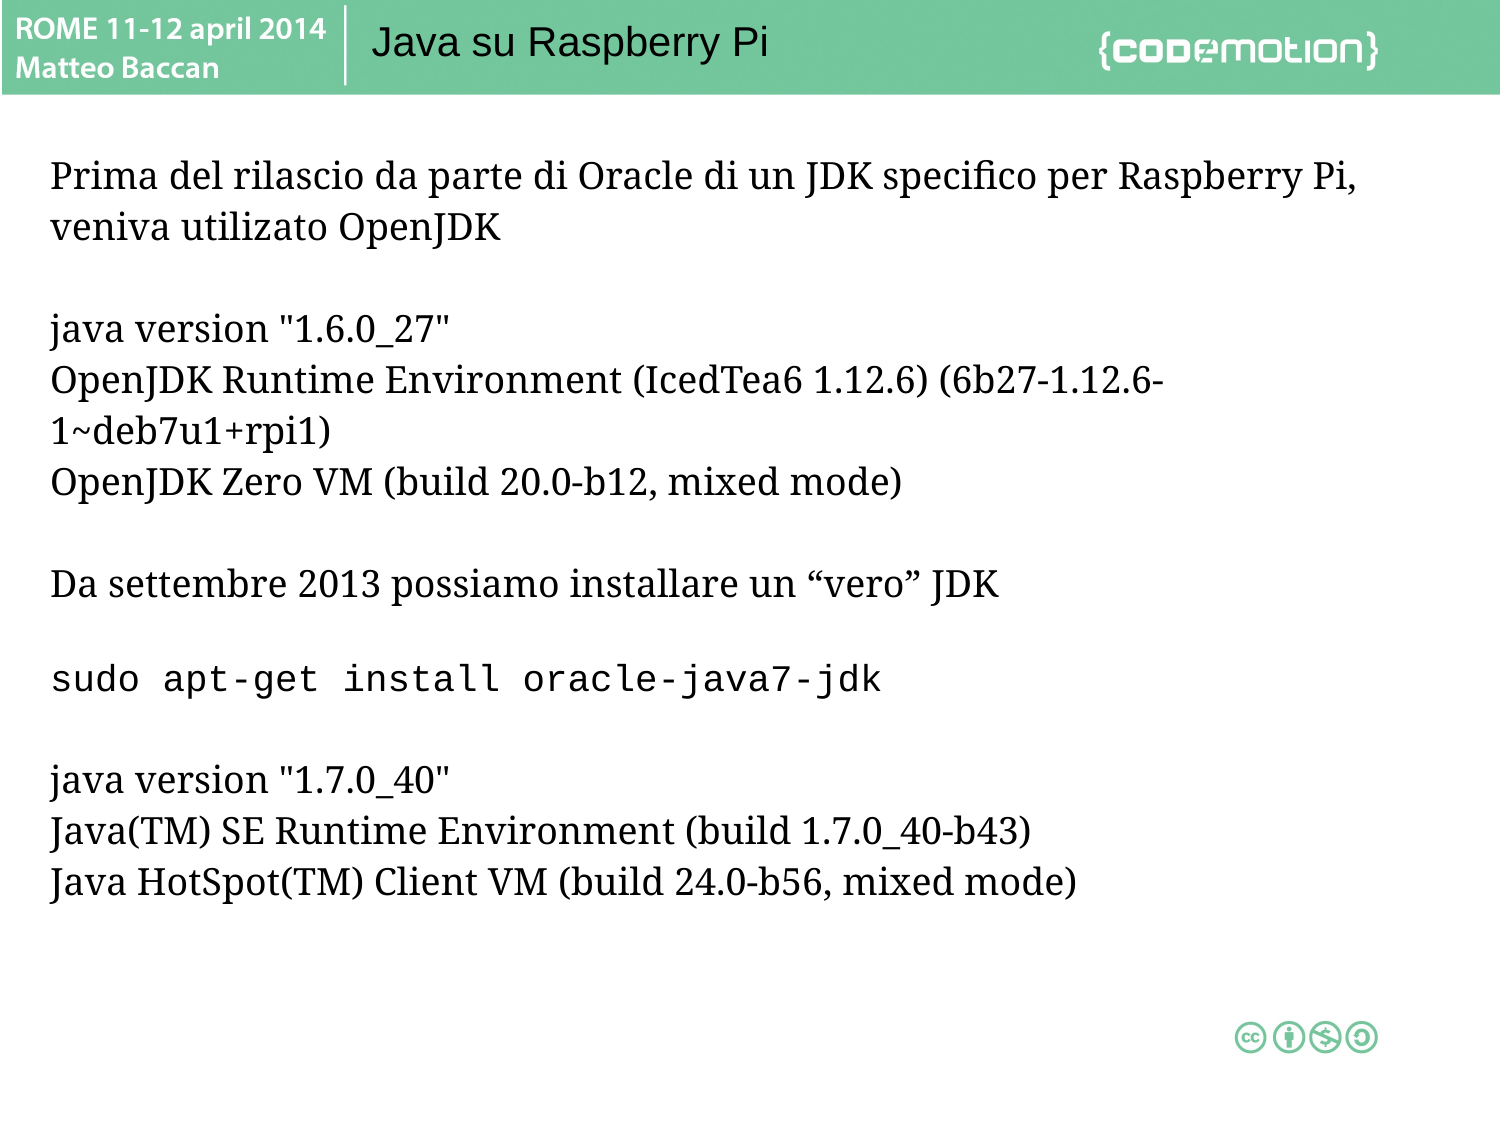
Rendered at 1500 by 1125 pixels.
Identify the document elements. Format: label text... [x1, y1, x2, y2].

list Java su Raspberry Pi [356, 11, 1382, 87]
text_box Prima del rilascio da parte di Oracle di un JDK specifico per Raspberry Pi, veniva utilizato OpenJDK java version "1.6.0_27" OpenJDK Runtime Environment (IcedTea6 1.12.6) (6b27-1.12.6-1~deb7u1+rpi1) OpenJDK Zero VM (build 20.0-b12, mixed mode) Da settembre 2013 possiamo installare un “vero” JDK sudo apt-get install oracle-java7-jdk java version "1.7.0_40" Java(TM) SE Runtime Environment (build 1.7.0_40-b43) Java HotSpot(TM) Client VM (build 24.0-b56, mixed mode) [35, 142, 1392, 756]
picture [2, 0, 1500, 1125]
